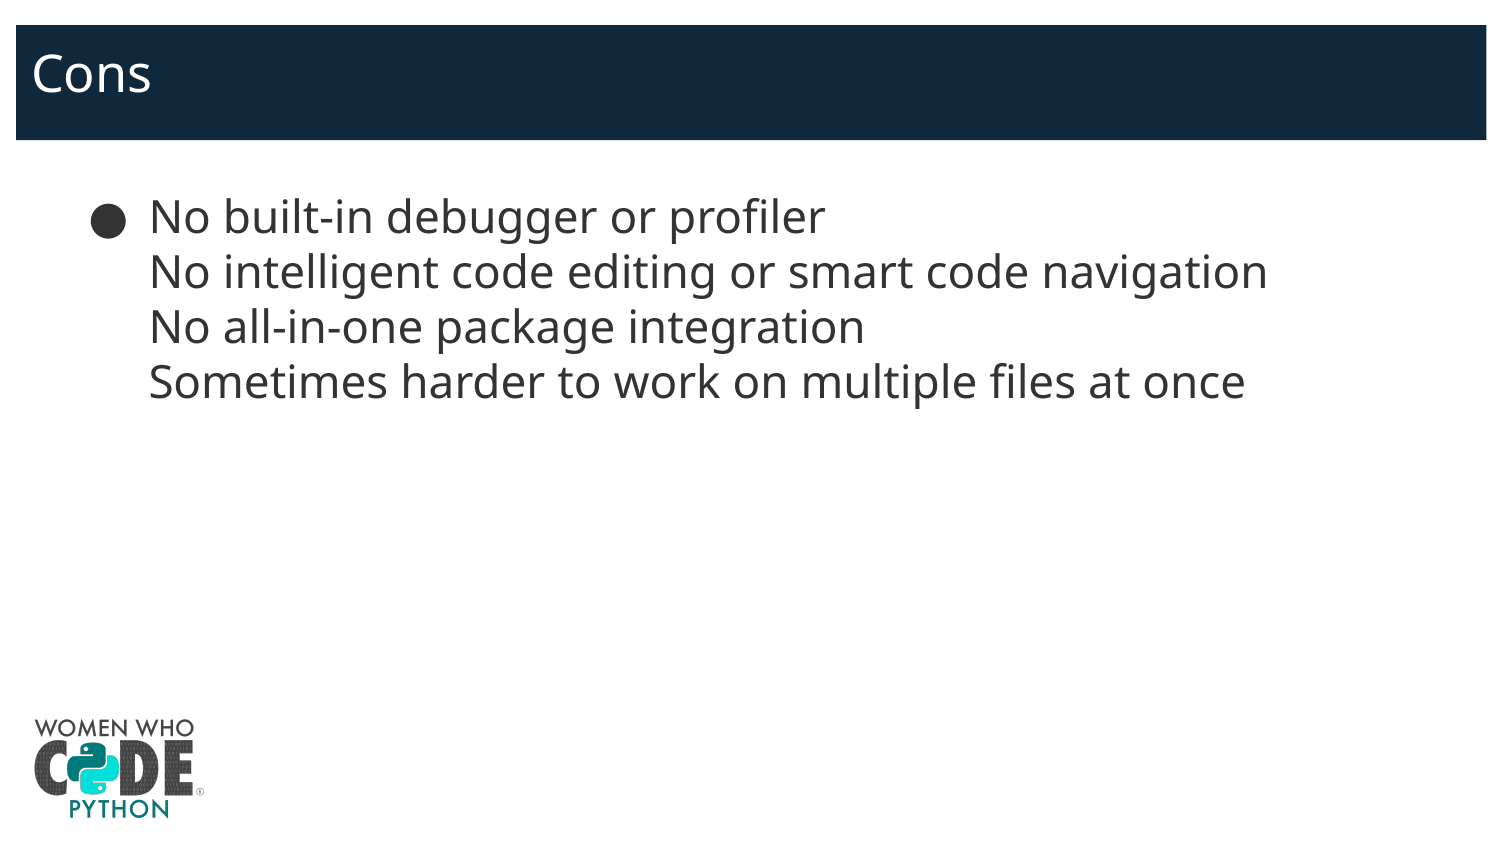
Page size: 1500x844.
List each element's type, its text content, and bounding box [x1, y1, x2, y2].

text_box Cons [16, 25, 1487, 141]
picture [19, 704, 213, 833]
title No built-in debugger or profiler No intelligent code editing or smart code navigation No all-in-one package integration Sometimes harder to work on multiple files at once [58, 172, 1442, 775]
